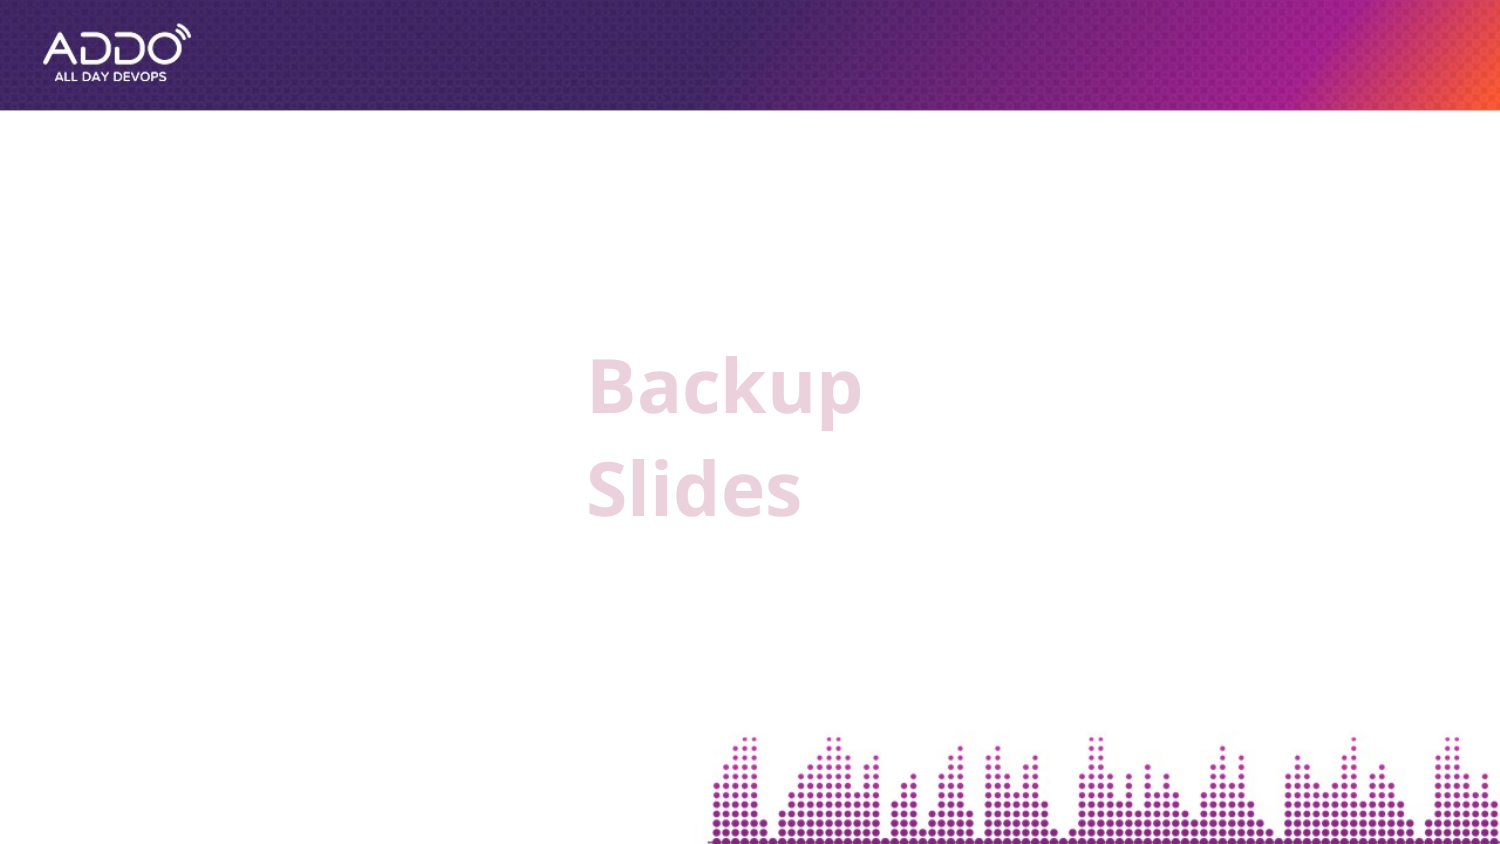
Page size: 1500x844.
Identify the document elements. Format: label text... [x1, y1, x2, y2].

text_box Backup Slides [571, 309, 986, 433]
picture [0, 0, 1500, 844]
